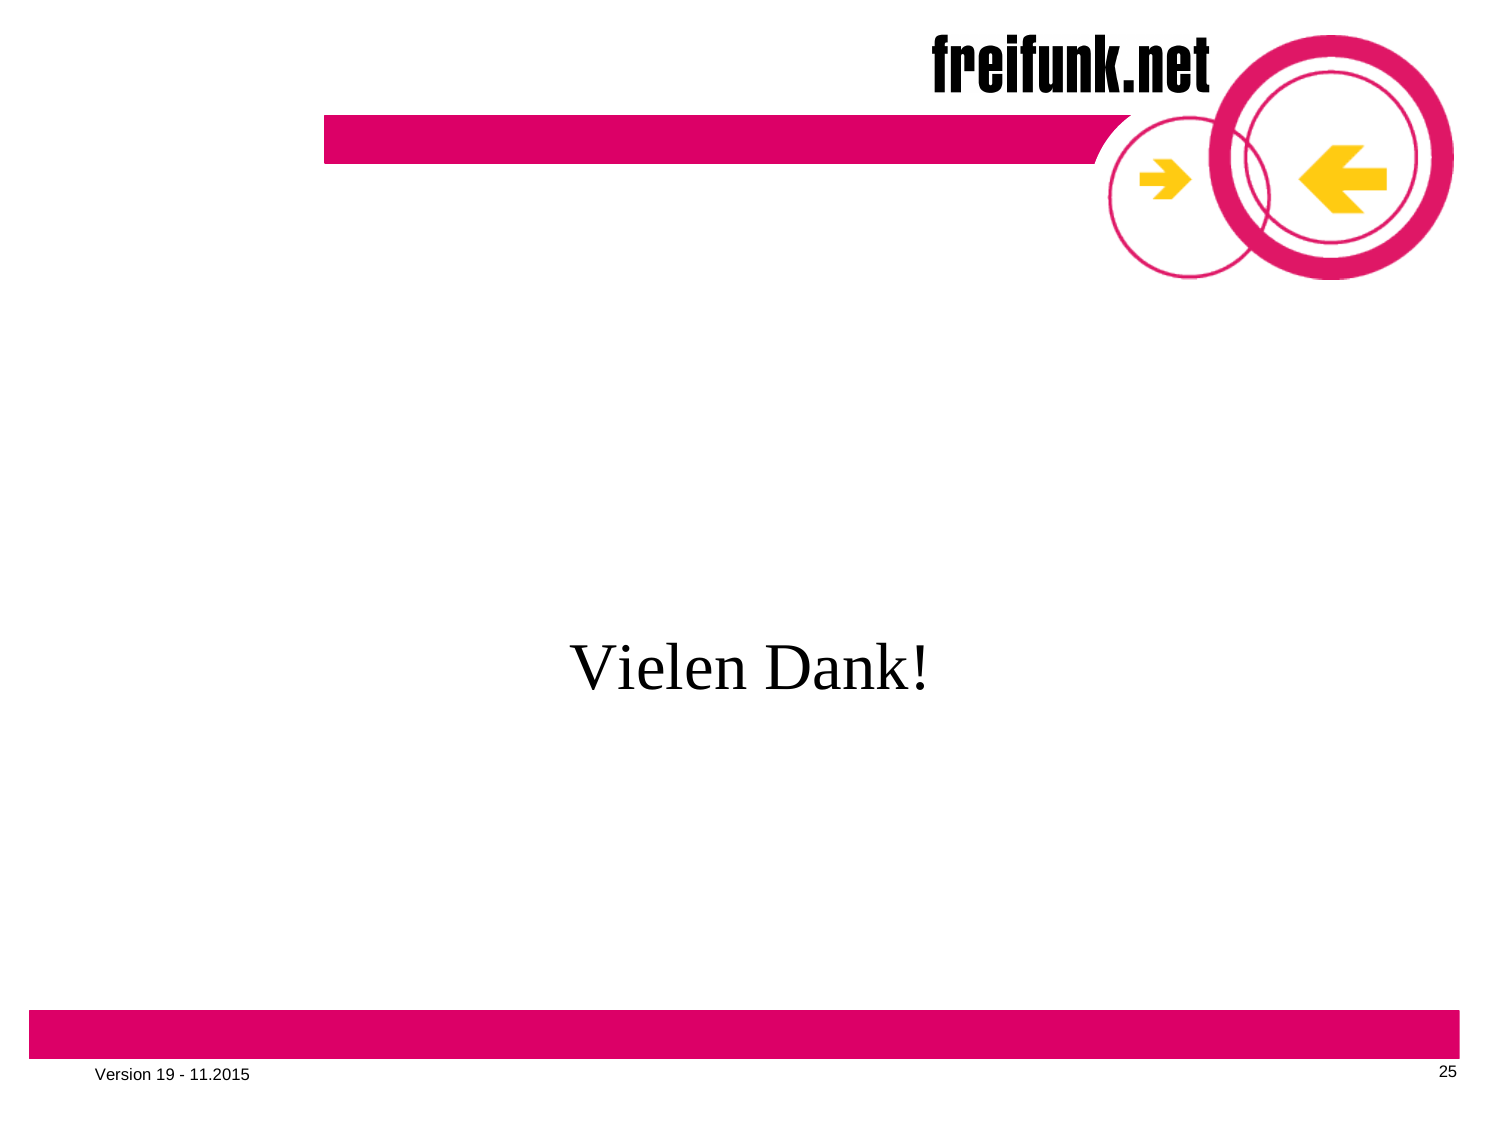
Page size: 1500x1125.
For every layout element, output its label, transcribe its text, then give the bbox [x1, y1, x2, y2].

picture [932, 34, 1454, 280]
subtitle Vielen Dank! [110, 312, 1392, 1022]
